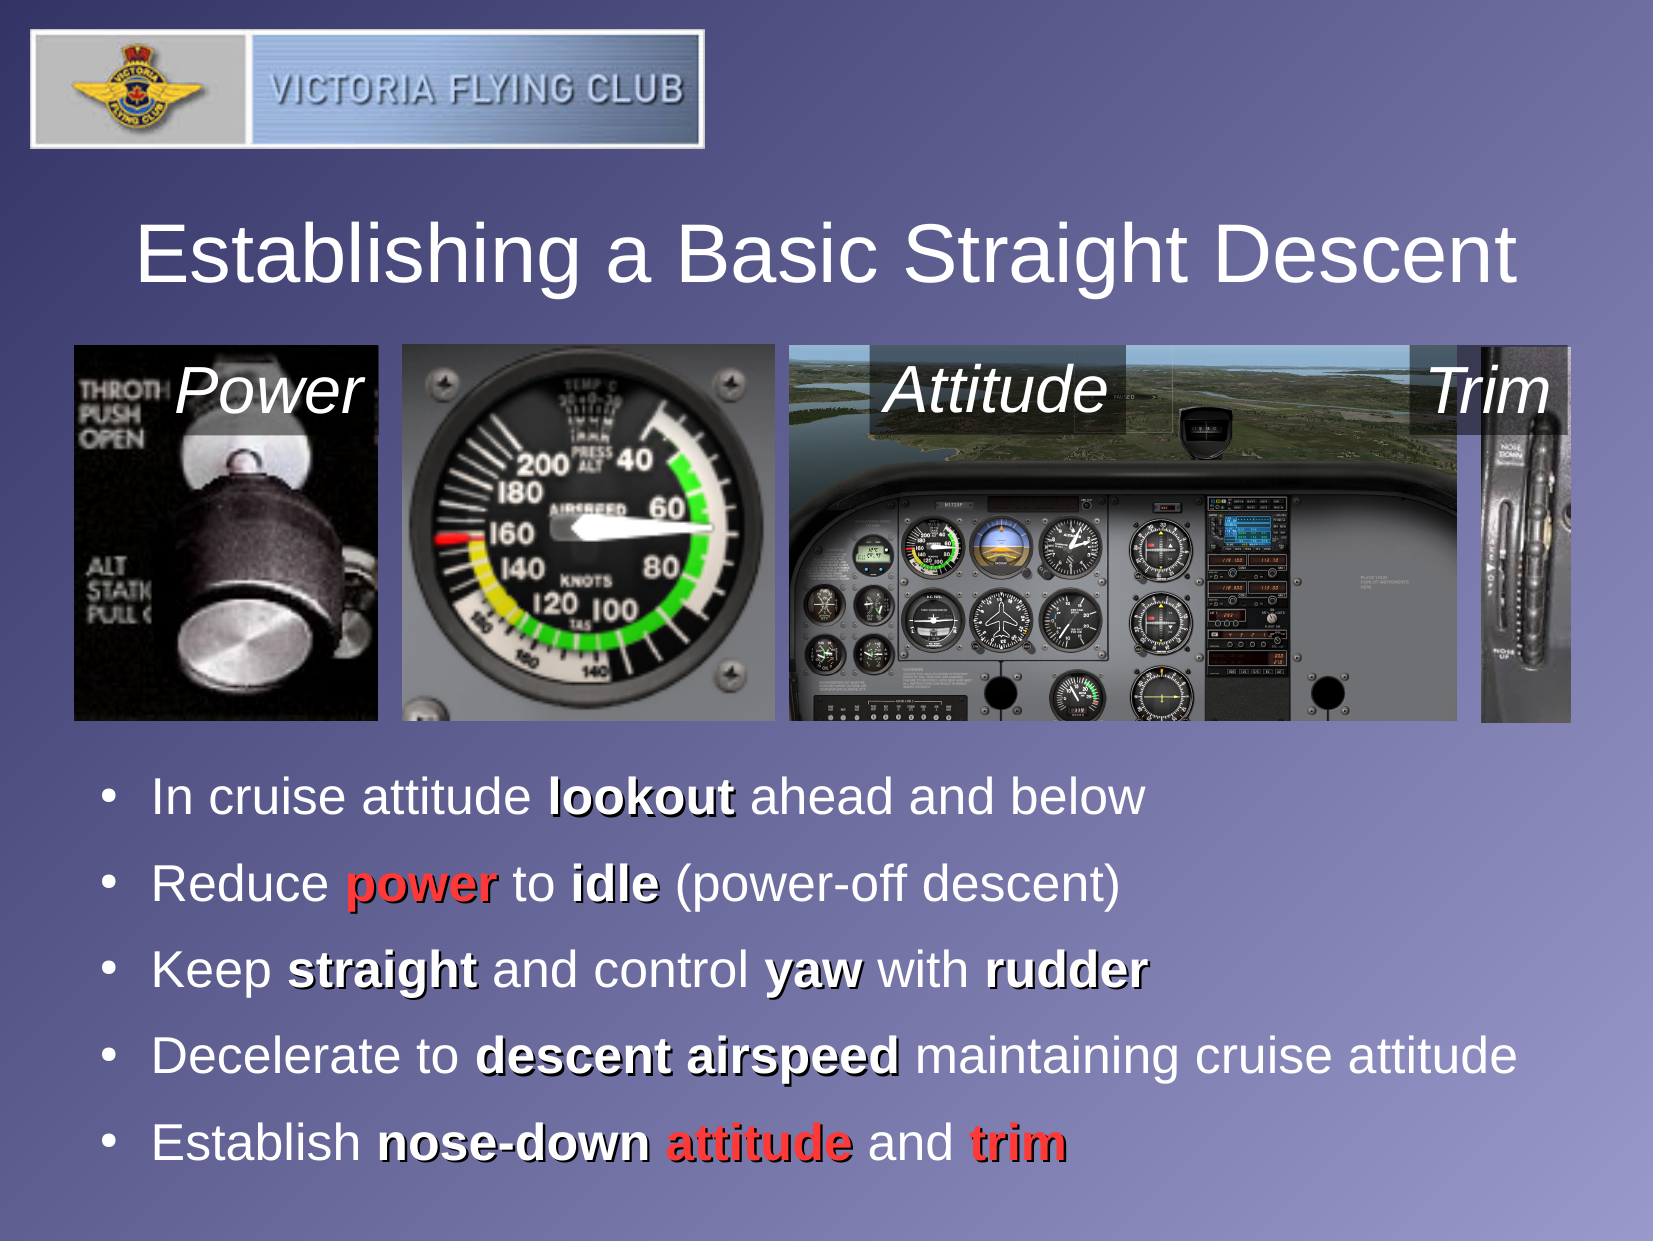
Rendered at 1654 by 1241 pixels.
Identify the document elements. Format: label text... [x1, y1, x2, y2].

picture [1481, 347, 1571, 723]
list In cruise attitude lookout ahead and below Reduce power to idle (power-off descent) Keep straight and control yaw with rudder Decelerate to descent airspeed maintaining cruise attitude Establish nose-down attitude and trim [82, 767, 1571, 1218]
text_box Trim [1409, 345, 1568, 435]
picture [789, 345, 1457, 721]
picture [402, 344, 775, 721]
picture [30, 29, 705, 149]
title Establishing a Basic Straight Descent [82, 150, 1571, 358]
picture [74, 345, 378, 721]
text_box Power [159, 345, 379, 436]
text_box Attitude [869, 345, 1126, 435]
